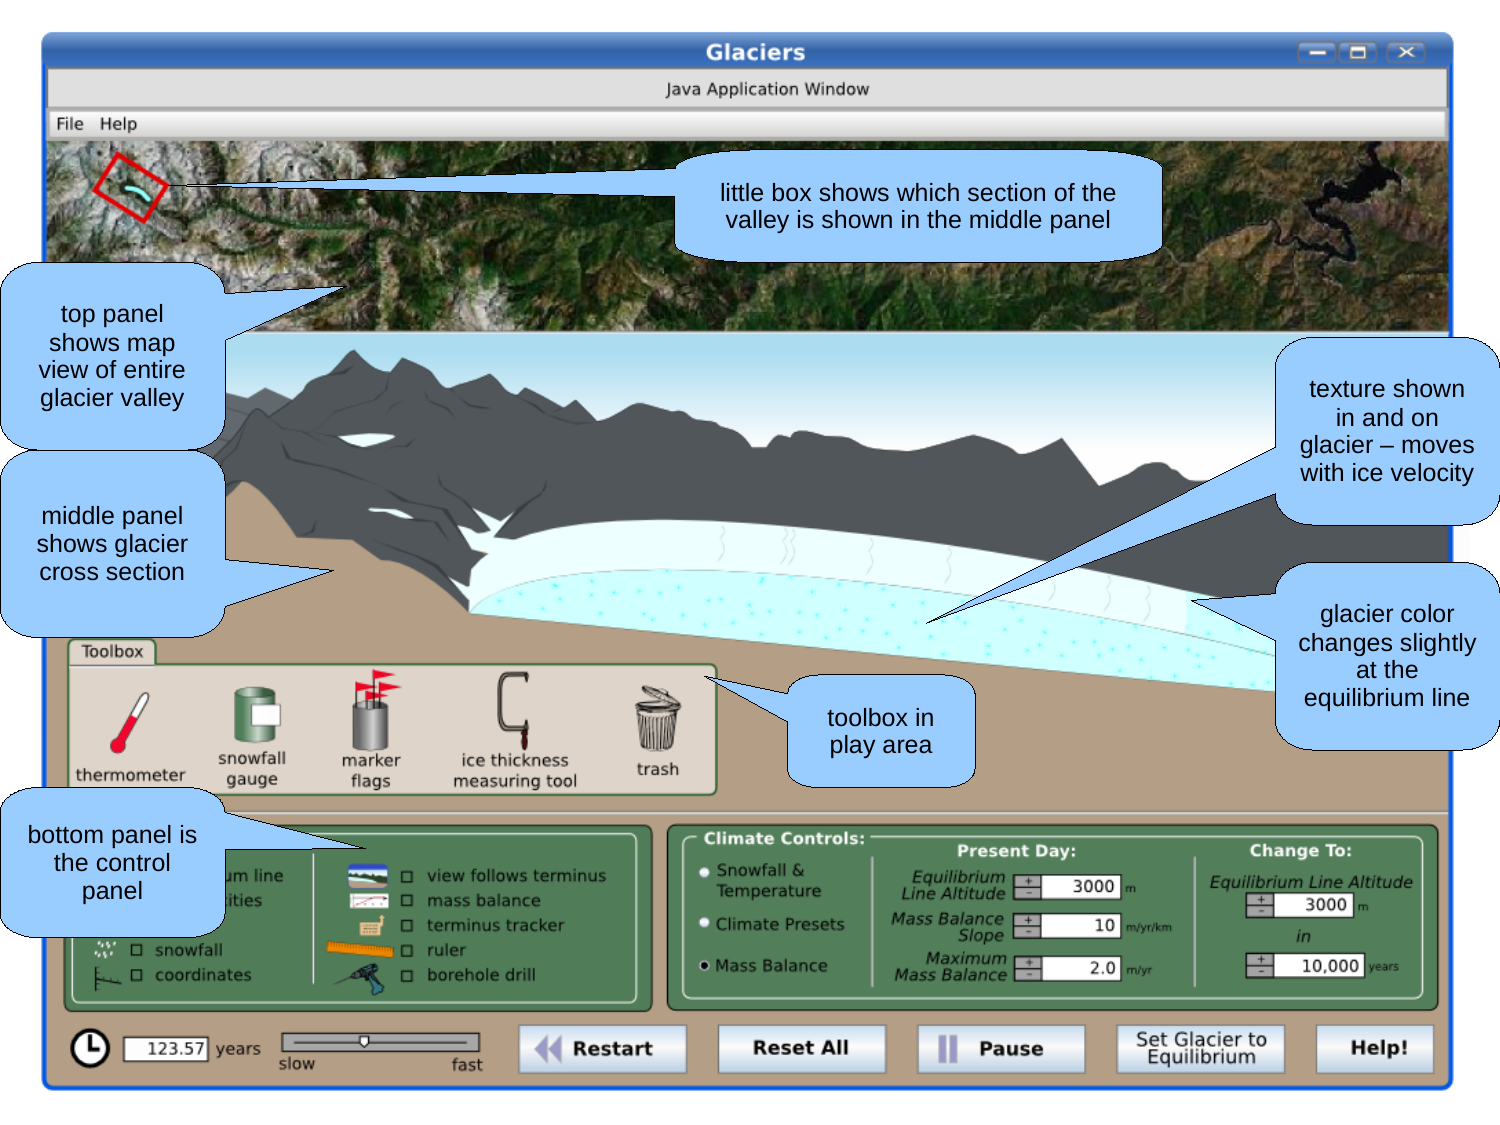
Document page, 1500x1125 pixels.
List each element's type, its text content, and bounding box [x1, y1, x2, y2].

text_box middle panel shows glacier cross section [0, 450, 334, 638]
text_box glacier color changes slightly at the equilibrium line [1191, 562, 1500, 751]
text_box little box shows which section of the valley is shown in the middle panel [168, 149, 1163, 263]
text_box toolbox in play area [704, 674, 976, 788]
picture [7, 439, 28, 461]
text_box texture shown in and on glacier – moves with ice velocity [926, 337, 1500, 624]
text_box bottom panel is the control panel [0, 787, 366, 938]
picture [7, 2, 1500, 1125]
text_box top panel shows map view of entire glacier valley [0, 262, 347, 451]
